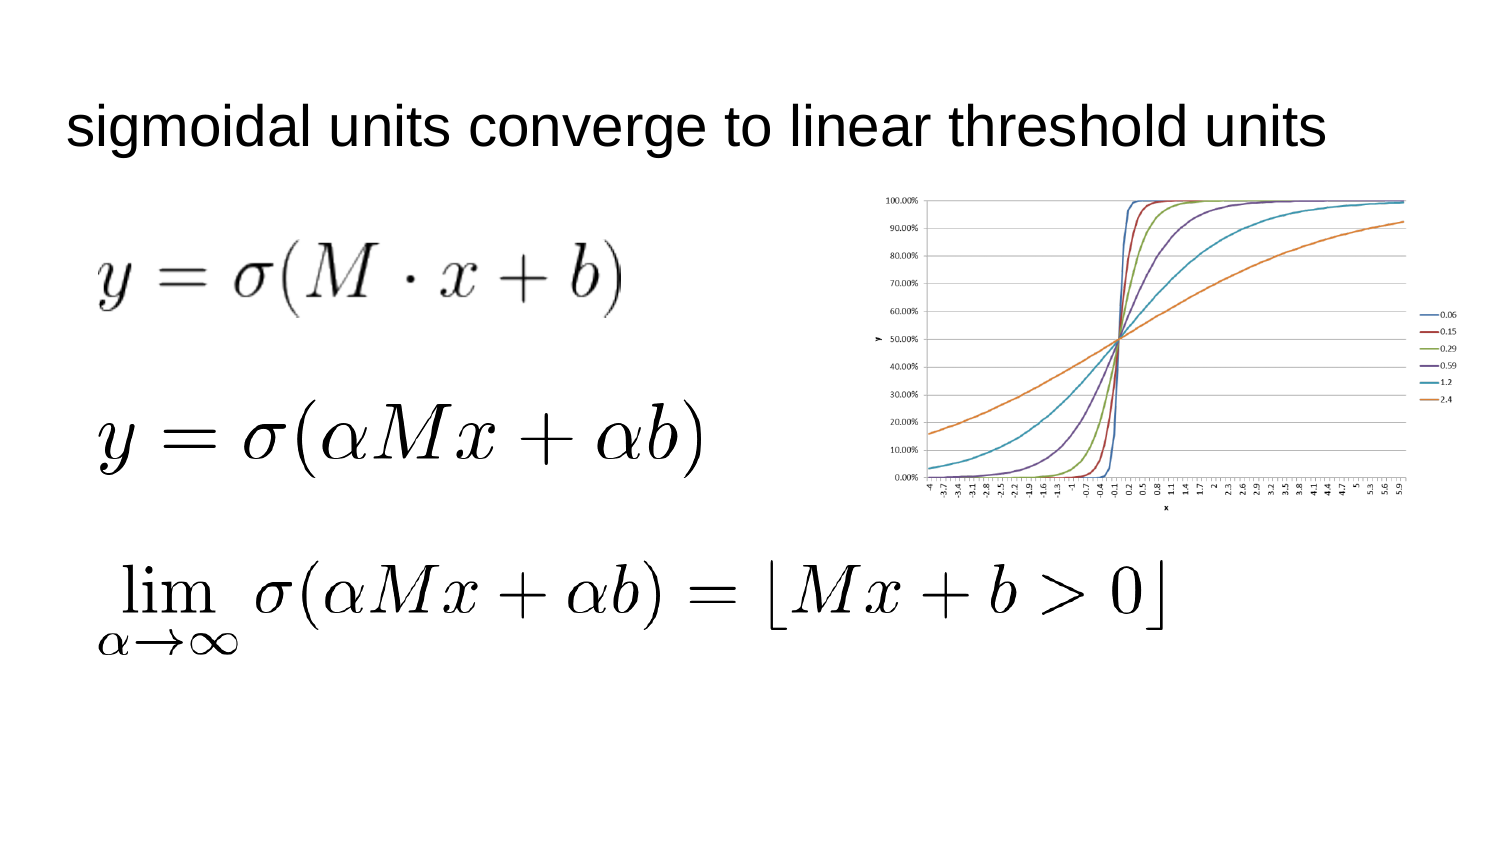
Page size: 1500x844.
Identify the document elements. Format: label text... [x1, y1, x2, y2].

picture [98, 560, 1163, 655]
title sigmoidal units converge to linear threshold units [51, 72, 1449, 167]
picture [98, 239, 621, 318]
picture [98, 399, 701, 478]
picture [859, 190, 1466, 524]
